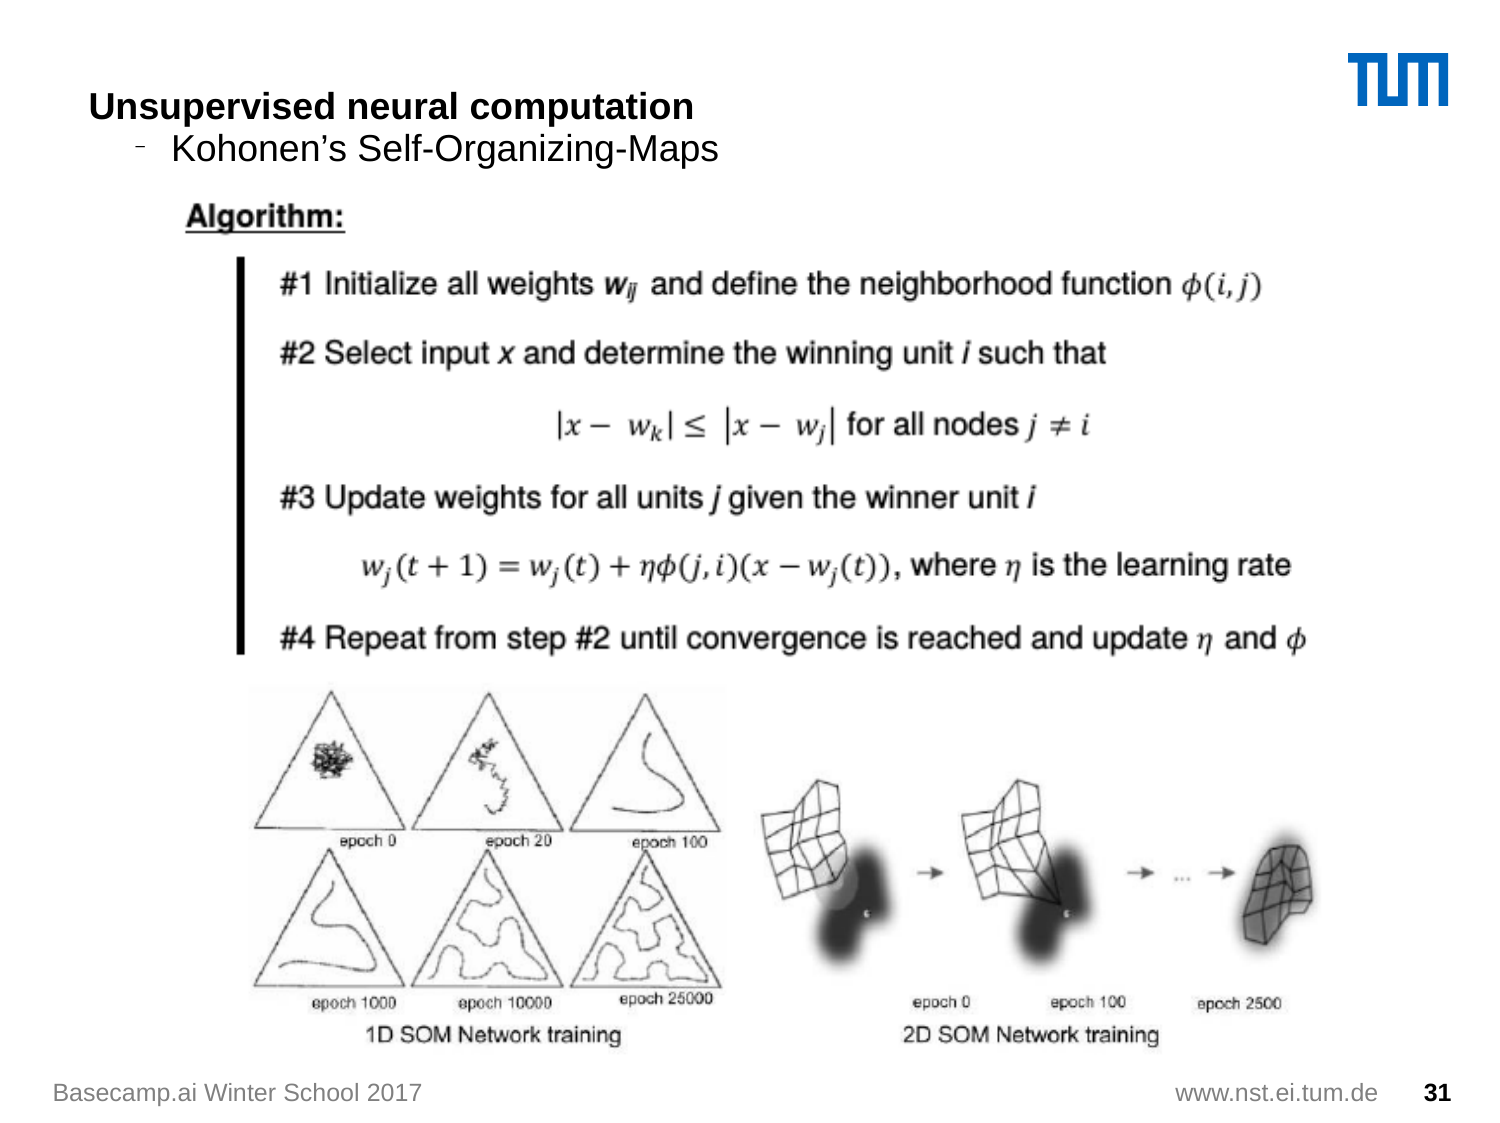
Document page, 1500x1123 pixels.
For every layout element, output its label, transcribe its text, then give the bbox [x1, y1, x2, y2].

picture [174, 188, 1371, 675]
text_box Unsupervised neural computation Kohonen’s Self-Organizing-Maps [73, 77, 886, 343]
picture [244, 680, 1323, 1058]
